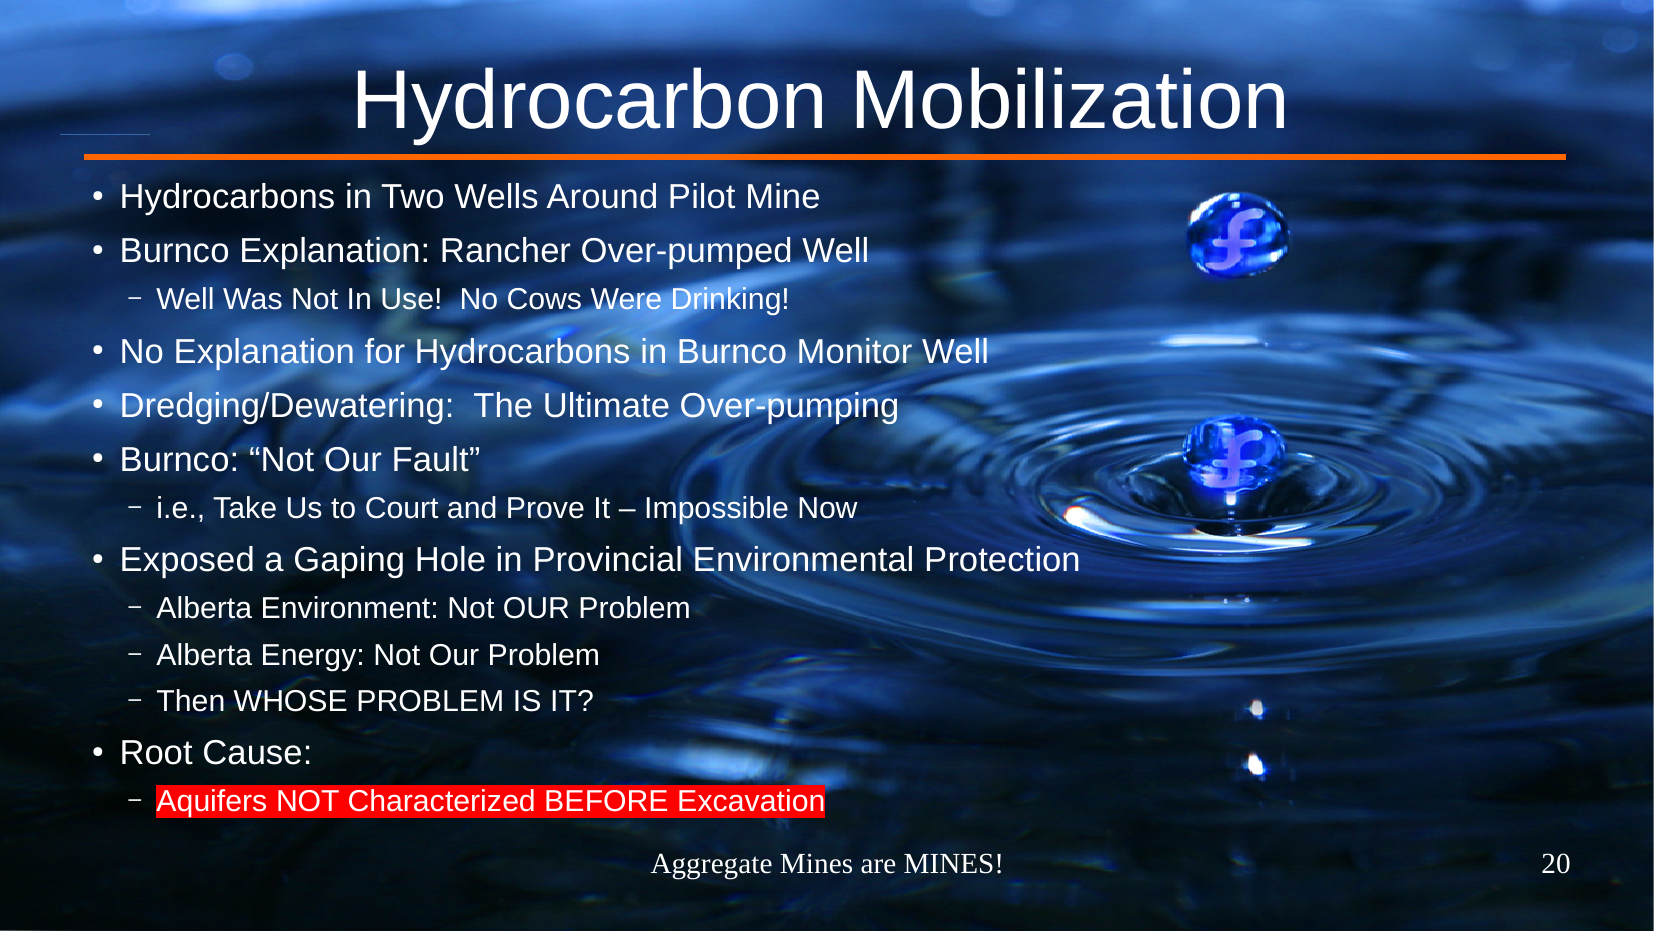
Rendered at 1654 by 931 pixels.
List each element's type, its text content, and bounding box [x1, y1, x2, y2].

list Hydrocarbons in Two Wells Around Pilot Mine Burnco Explanation: Rancher Over-pumped Well Well Was Not In Use! No Cows Were Drinking! No Explanation for Hydrocarbons in Burnco Monitor Well Dredging/Dewatering: The Ultimate Over-pumping Burnco: “Not Our Fault” i.e., Take Us to Court and Prove It – Impossible Now Exposed a Gaping Hole in Provincial Environmental Protection Alberta Environment: Not OUR Problem Alberta Energy: Not Our Problem Then WHOSE PROBLEM IS IT? Root Cause: Aquifers NOT Characterized BEFORE Excavation [82, 177, 1571, 827]
picture [0, 0, 1654, 931]
title Hydrocarbon Mobilization [76, 51, 1565, 148]
